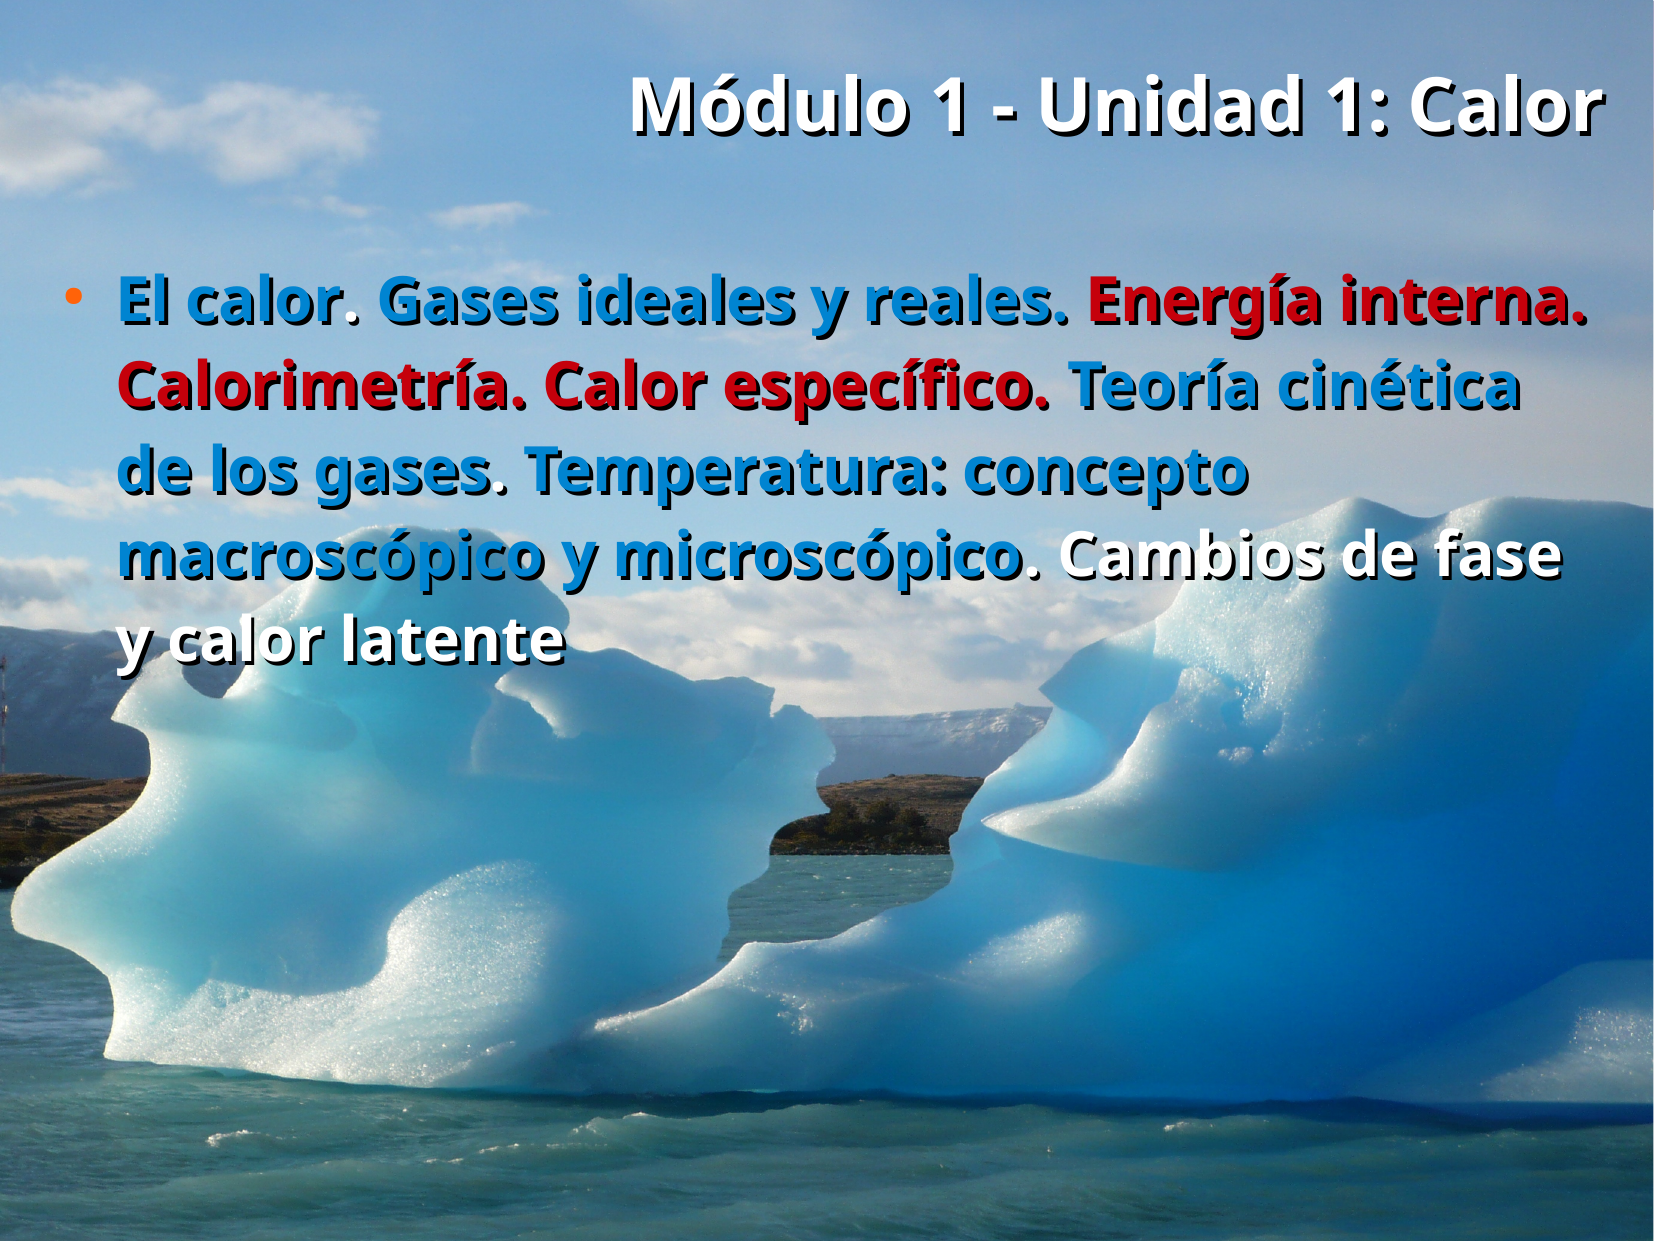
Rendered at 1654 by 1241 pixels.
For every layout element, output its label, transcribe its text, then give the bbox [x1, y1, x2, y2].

picture [0, 0, 1654, 1241]
list El calor. Gases ideales y reales. Energía interna. Calorimetría. Calor específico. Teoría cinética de los gases. Temperatura: concepto macroscópico y microscópico. Cambios de fase y calor latente [45, 255, 1606, 1156]
title Módulo 1 - Unidad 1: Calor [45, 11, 1606, 195]
